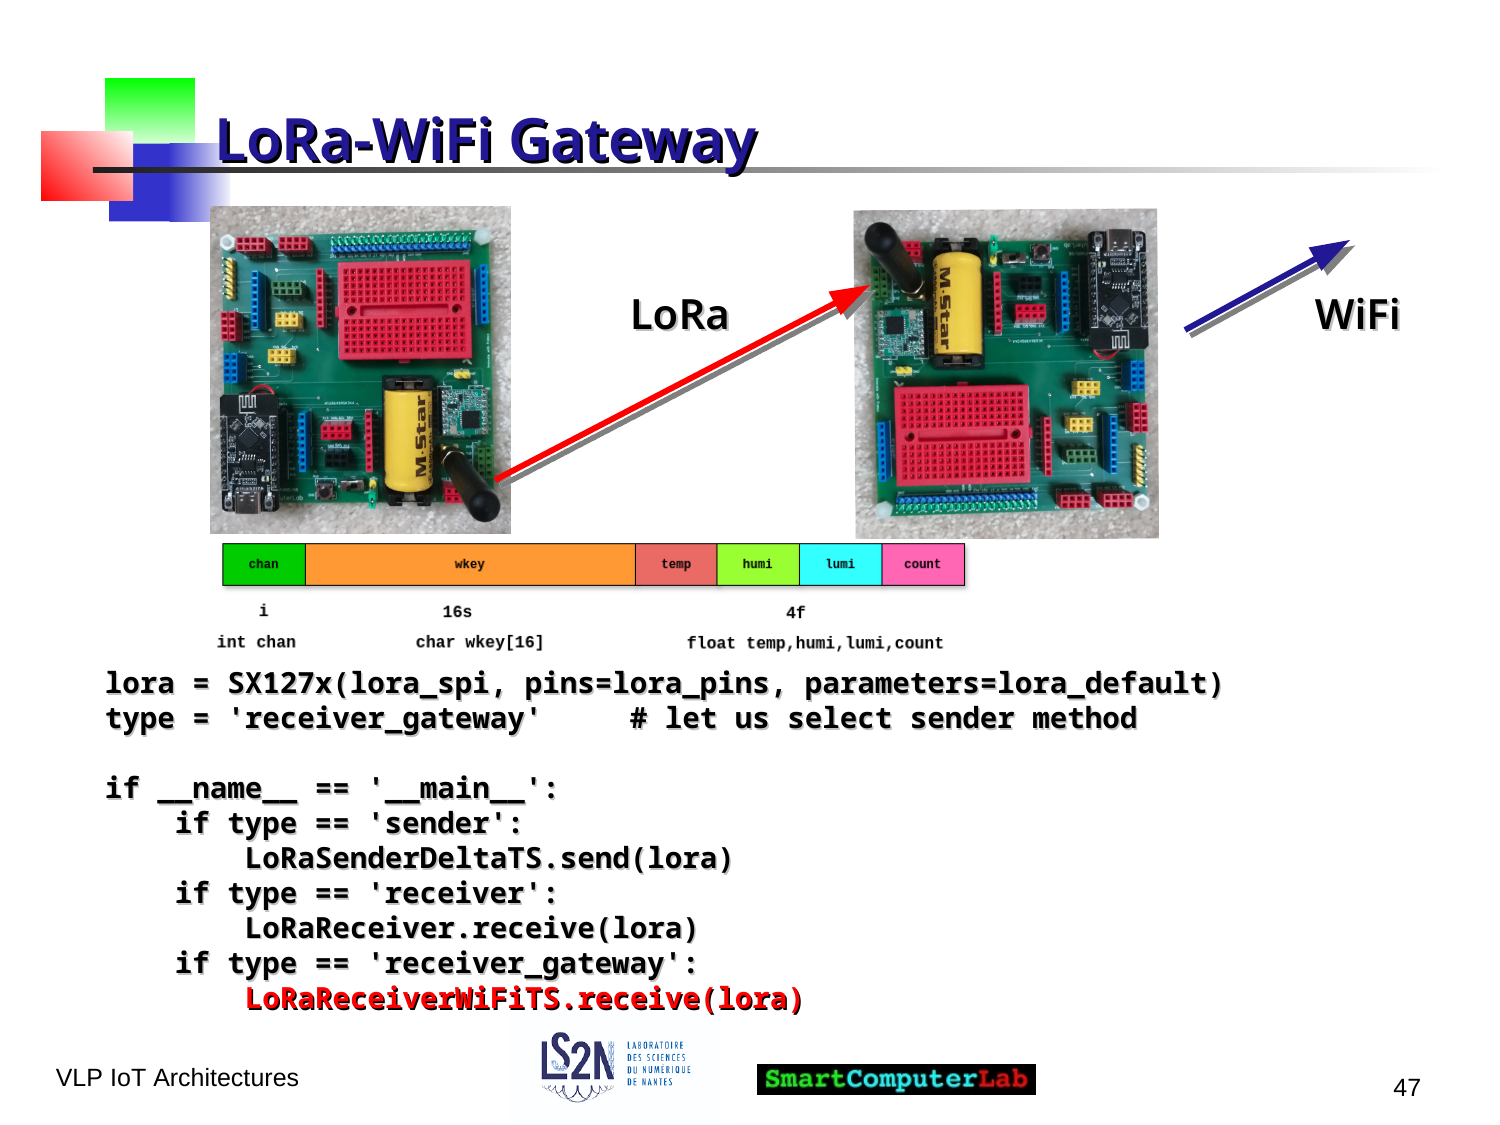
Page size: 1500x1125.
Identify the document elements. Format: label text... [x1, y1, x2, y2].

picture [757, 1064, 1036, 1095]
text_box WiFi [1300, 280, 1489, 346]
picture [210, 206, 511, 534]
title LoRa-WiFi Gateway [199, 84, 1424, 180]
picture [510, 1022, 721, 1125]
text_box LoRa [615, 280, 804, 346]
picture [210, 208, 1159, 661]
text_box lora = SX127x(lora_spi, pins=lora_pins, parameters=lora_default) type = 'receiver_gateway' # let us select sender method if __name__ == '__main__': if type == 'sender': LoRaSenderDeltaTS.send(lora) if type == 'receiver': LoRaReceiver.receive(lora) if type == 'receiver_gateway': LoRaReceiverWiFiTS.receive(lora) [90, 657, 1441, 1022]
